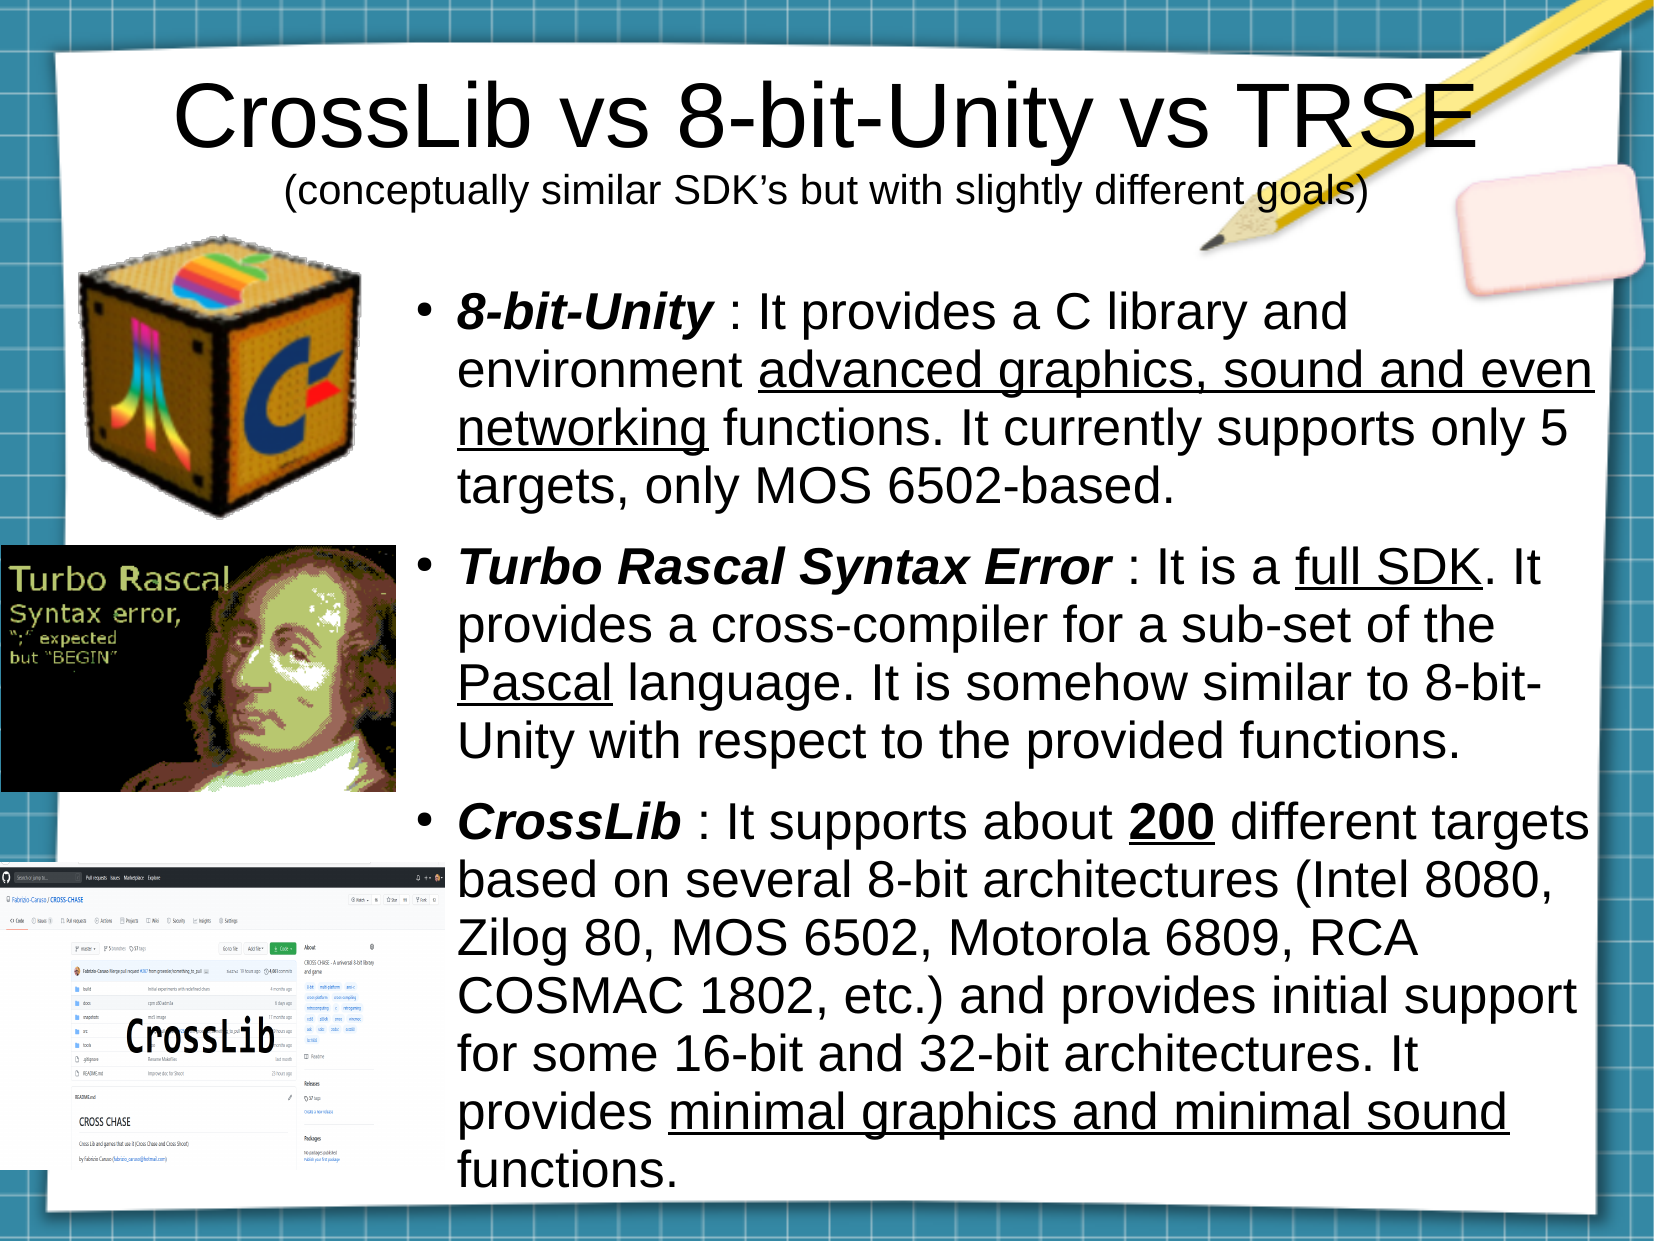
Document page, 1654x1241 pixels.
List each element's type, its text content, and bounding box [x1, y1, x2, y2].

list 8-bit-Unity : It provides a C library and environment advanced graphics, sound and even networking functions. It currently supports only 5 targets, only MOS 6502-based. Turbo Rascal Syntax Error : It is a full SDK. It provides a cross-compiler for a sub-set of the Pascal language. It is somehow similar to 8-bit-Unity with respect to the provided functions. CrossLib : It supports about 200 different targets based on several 8-bit architectures (Intel 8080, Zilog 80, MOS 6502, Motorola 6809, RCA COSMAC 1802, etc.) and provides initial support for some 16-bit and 32-bit architectures. It provides minimal graphics and minimal sound functions. [401, 201, 1619, 1205]
picture [0, 0, 1654, 1241]
title CrossLib vs 8-bit-Unity vs TRSE (conceptually similar SDK’s but with slightly different goals) [82, 35, 1571, 212]
